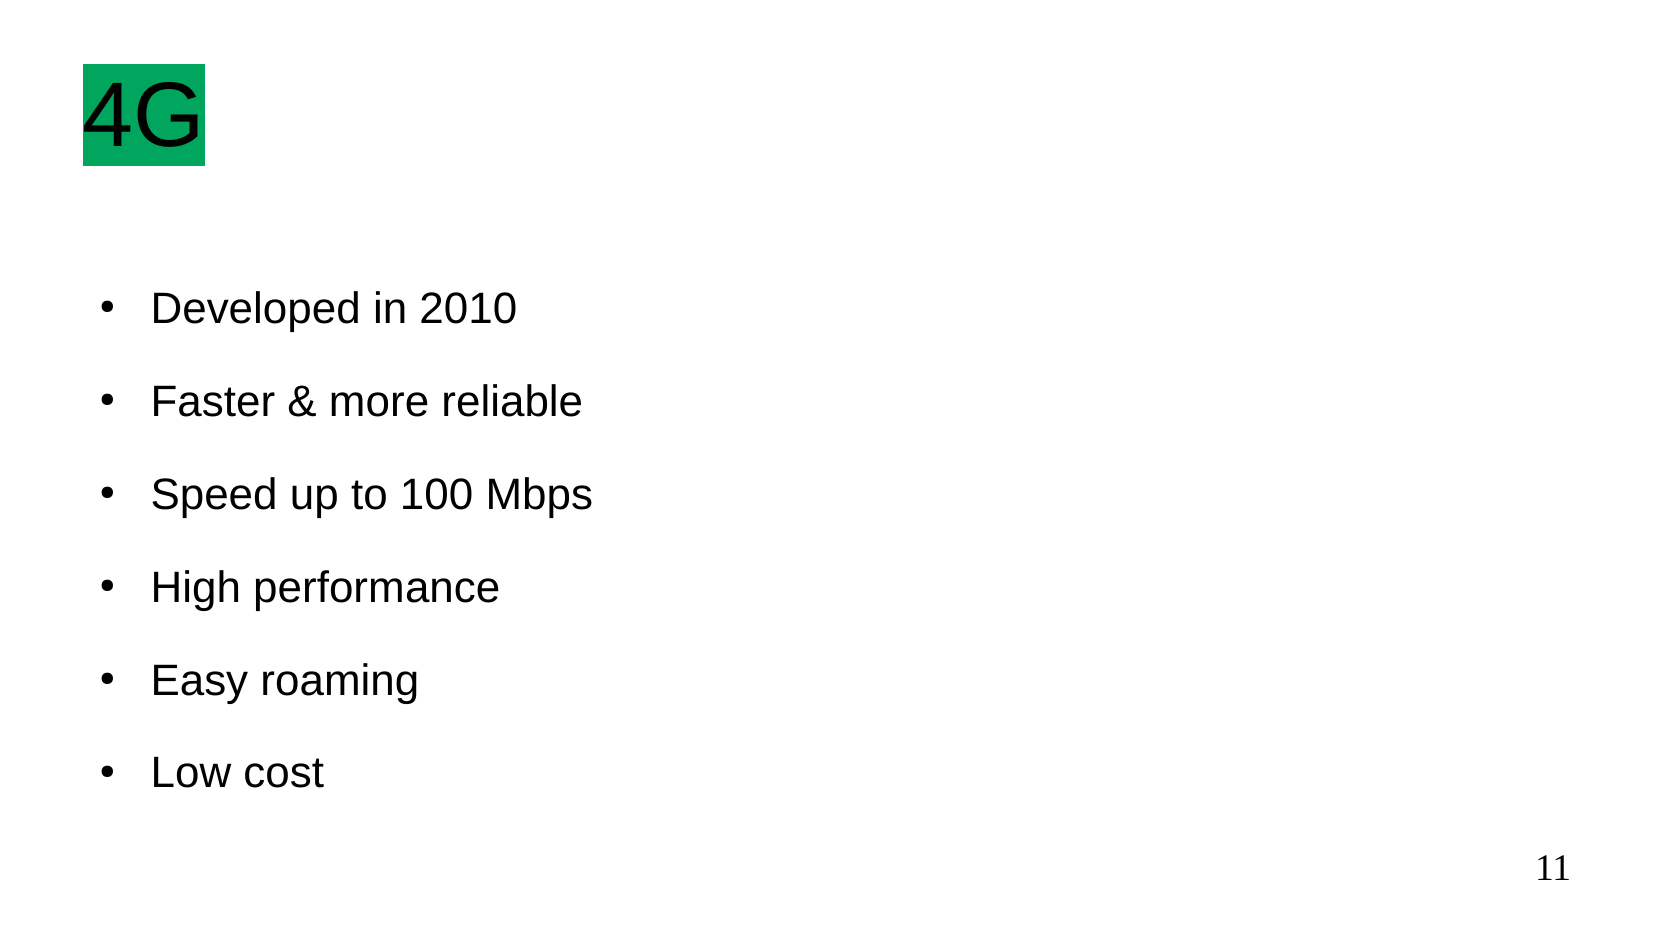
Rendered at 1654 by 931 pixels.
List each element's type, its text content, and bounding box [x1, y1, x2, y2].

list Developed in 2010 Faster & more reliable Speed up to 100 Mbps High performance Easy roaming Low cost [82, 258, 1571, 799]
title 4G [82, 37, 1571, 193]
text_box 11 [1185, 847, 1571, 912]
